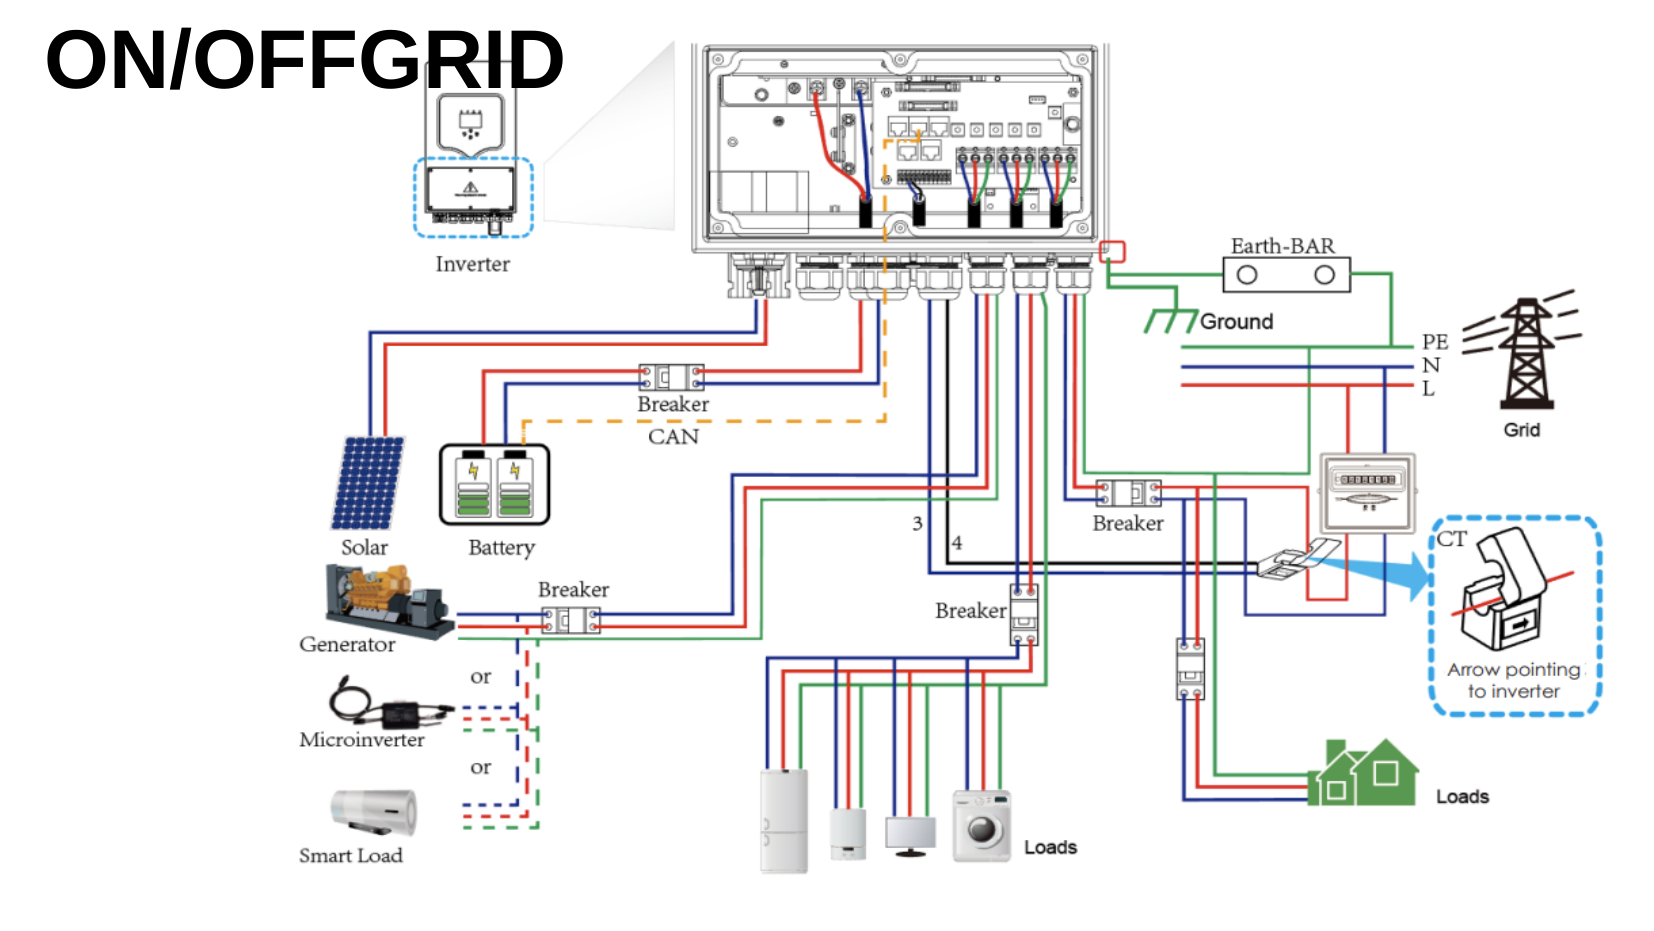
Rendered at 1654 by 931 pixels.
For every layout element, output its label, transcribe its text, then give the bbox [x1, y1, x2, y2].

text_box ON/OFFGRID [29, 5, 591, 207]
picture [252, 20, 1642, 916]
